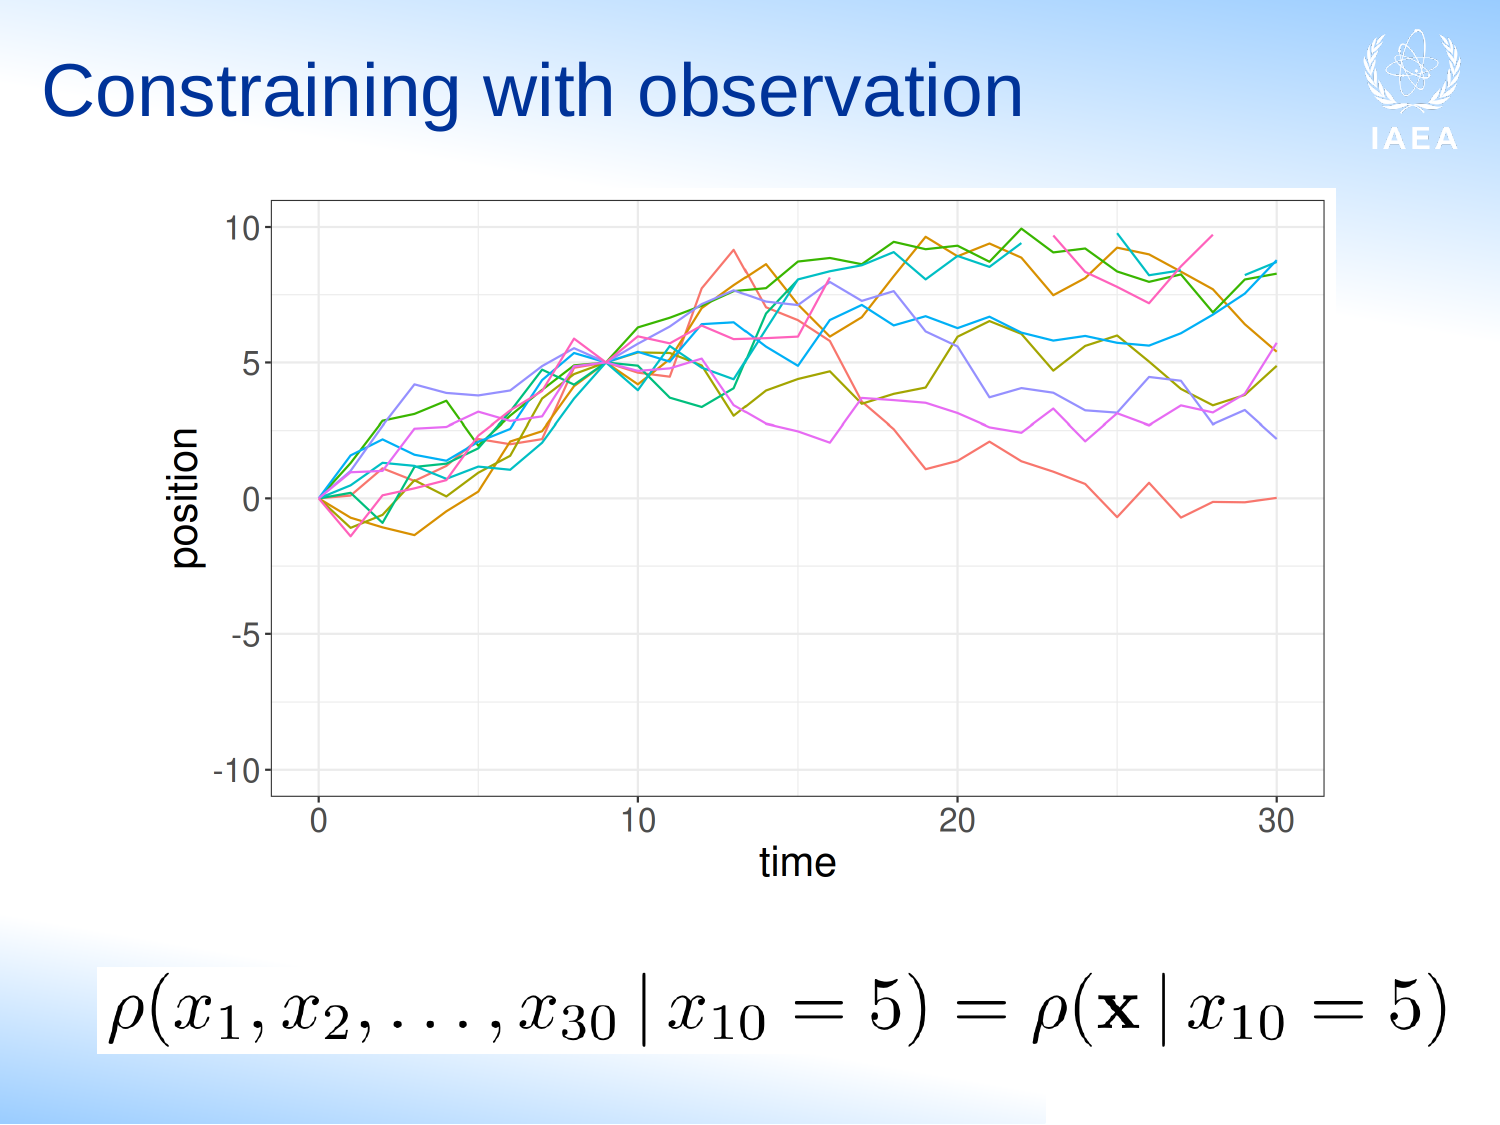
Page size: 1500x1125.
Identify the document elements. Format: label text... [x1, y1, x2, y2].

picture [1363, 29, 1461, 149]
picture [154, 188, 1336, 898]
picture [97, 967, 1452, 1054]
title Constraining with observation [41, 19, 1046, 161]
